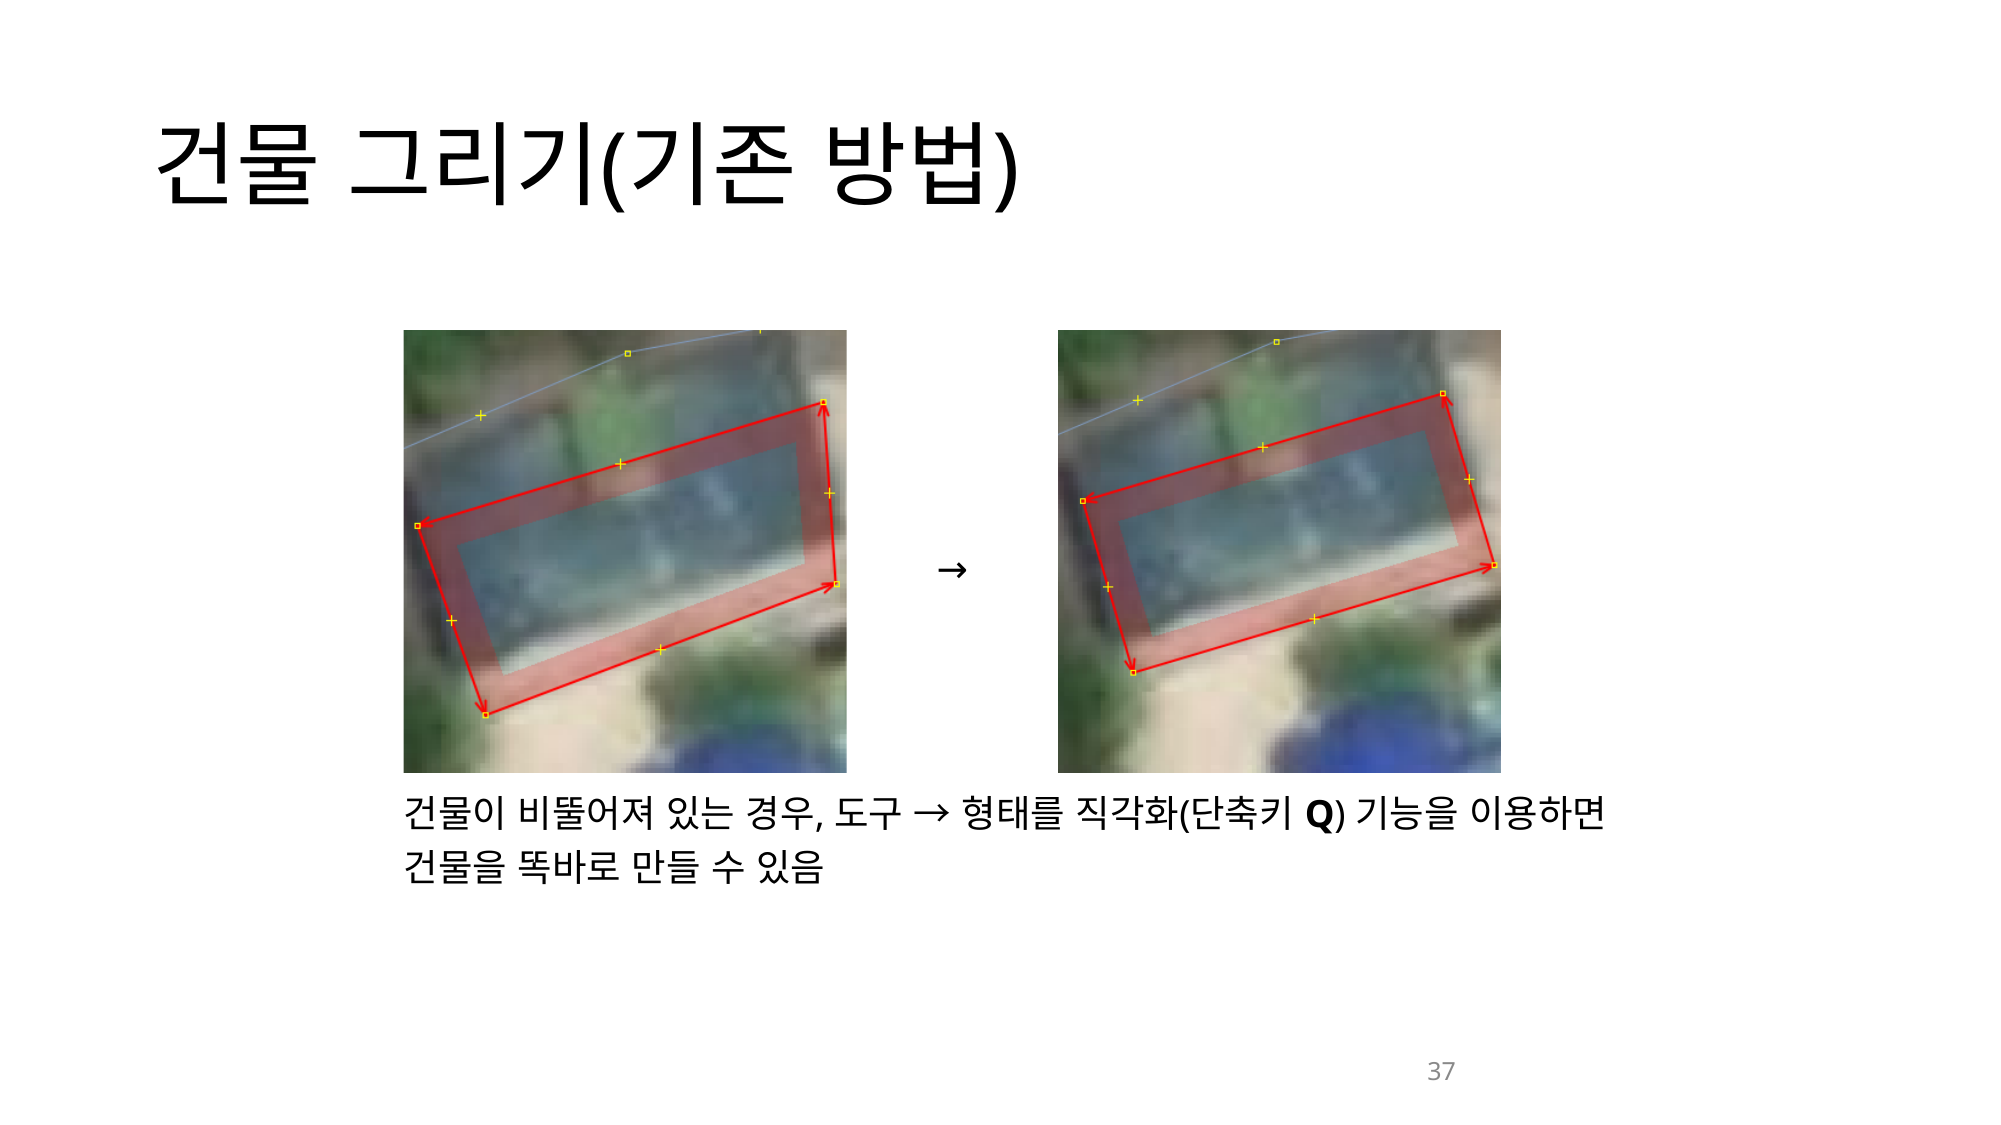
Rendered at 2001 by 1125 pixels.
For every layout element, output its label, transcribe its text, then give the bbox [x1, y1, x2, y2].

title 건물 그리기(기존 방법) [137, 59, 1863, 278]
text_box <숫자> [1412, 1042, 1863, 1103]
picture [403, 330, 847, 774]
picture [1058, 330, 1501, 774]
text_box 건물이 비뚤어져 있는 경우, 도구 → 형태를 직각화(단축키 Q) 기능을 이용하면 건물을 똑바로 만들 수 있음 [403, 773, 1666, 897]
text_box → [894, 536, 1010, 591]
